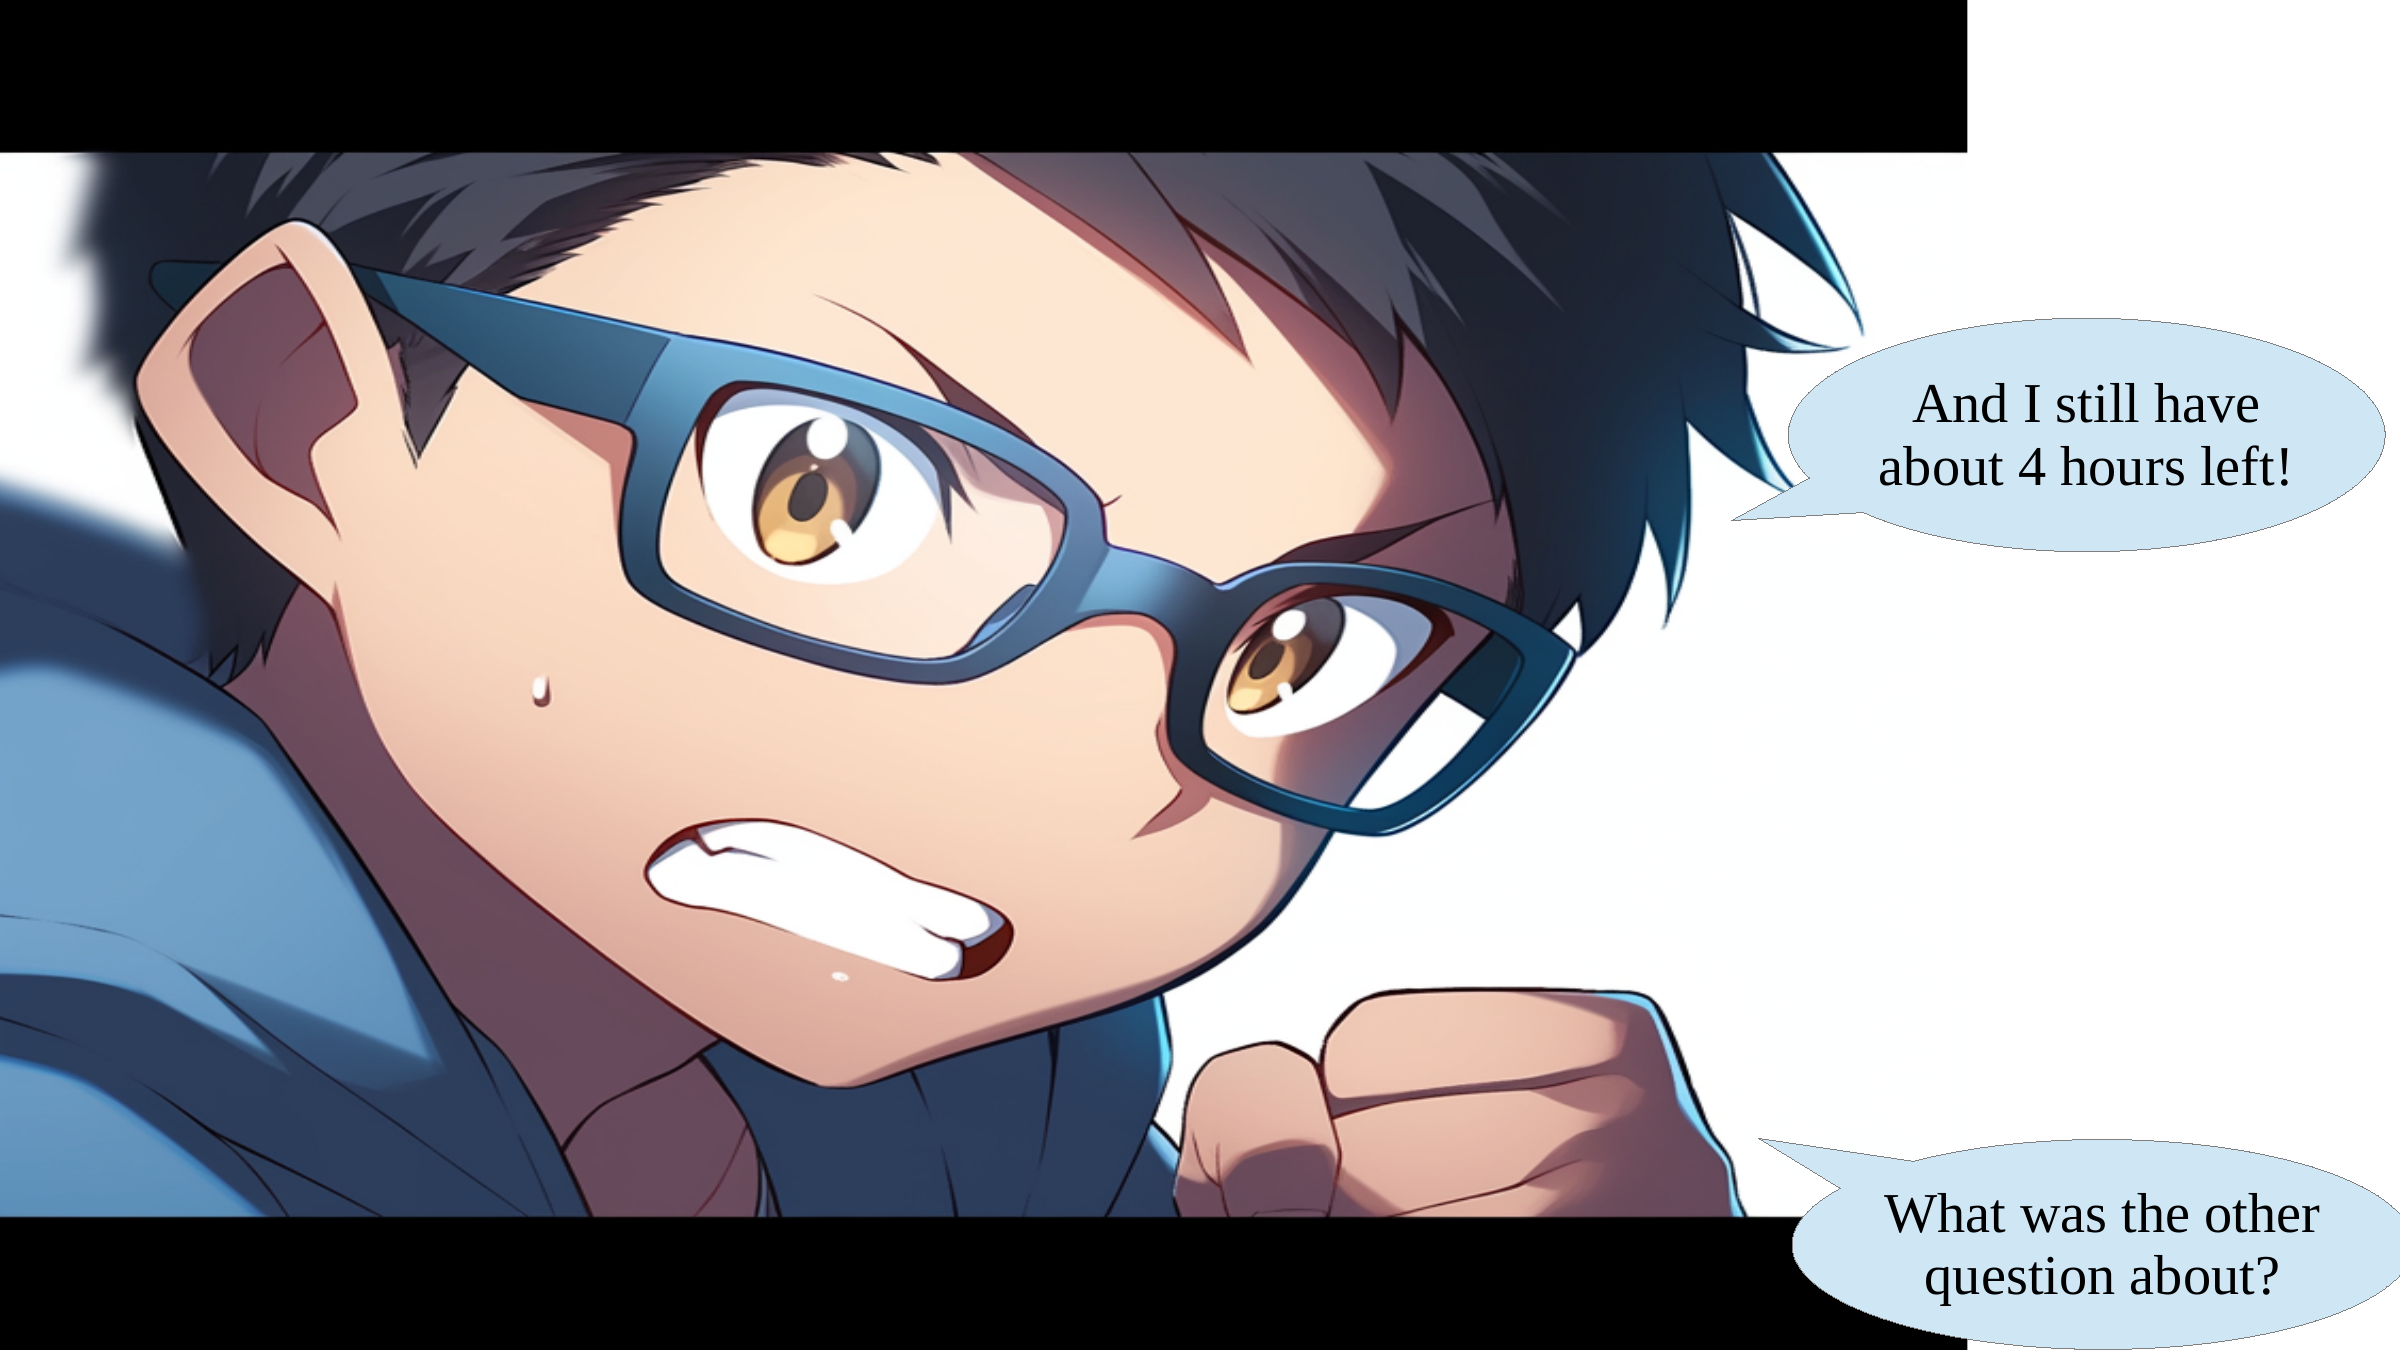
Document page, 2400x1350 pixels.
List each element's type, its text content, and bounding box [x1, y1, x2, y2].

text_box What was the other question about? [1758, 1138, 2400, 1350]
picture [0, 0, 1968, 1350]
text_box And I still have about 4 hours left! [1731, 318, 2386, 552]
